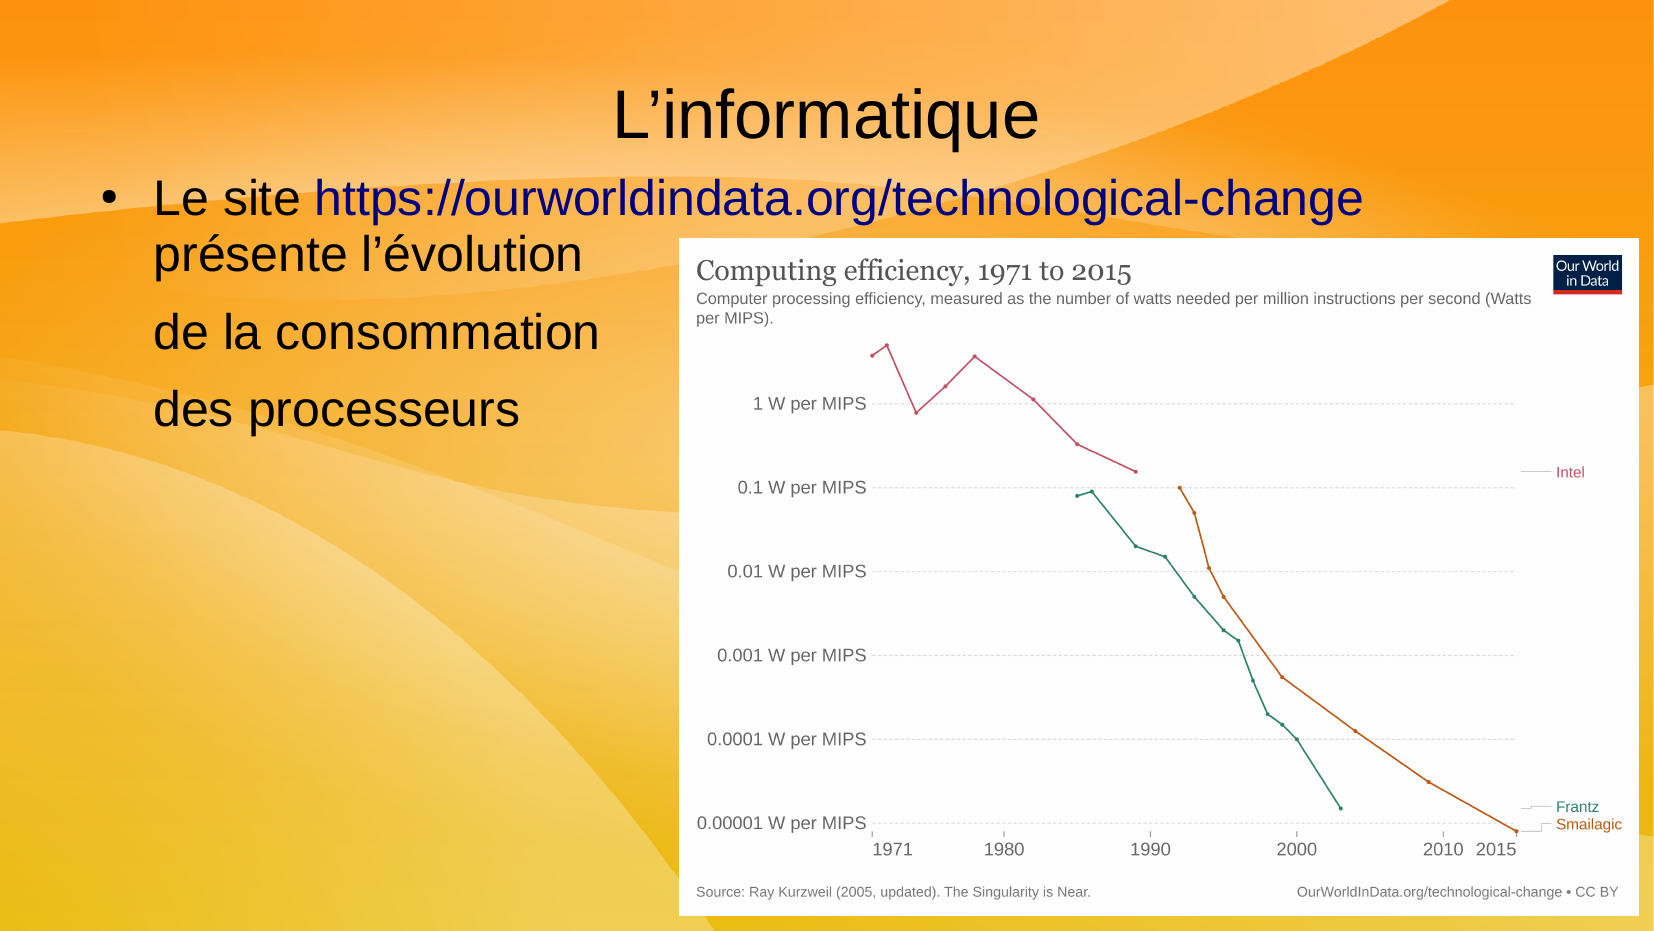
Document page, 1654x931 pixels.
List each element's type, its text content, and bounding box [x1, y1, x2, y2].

title L’informatique [82, 37, 1571, 170]
picture [0, 0, 1654, 931]
list Le site https://ourworldindata.org/technological-change présente l’évolution de la consommation des processeurs [82, 170, 1571, 710]
